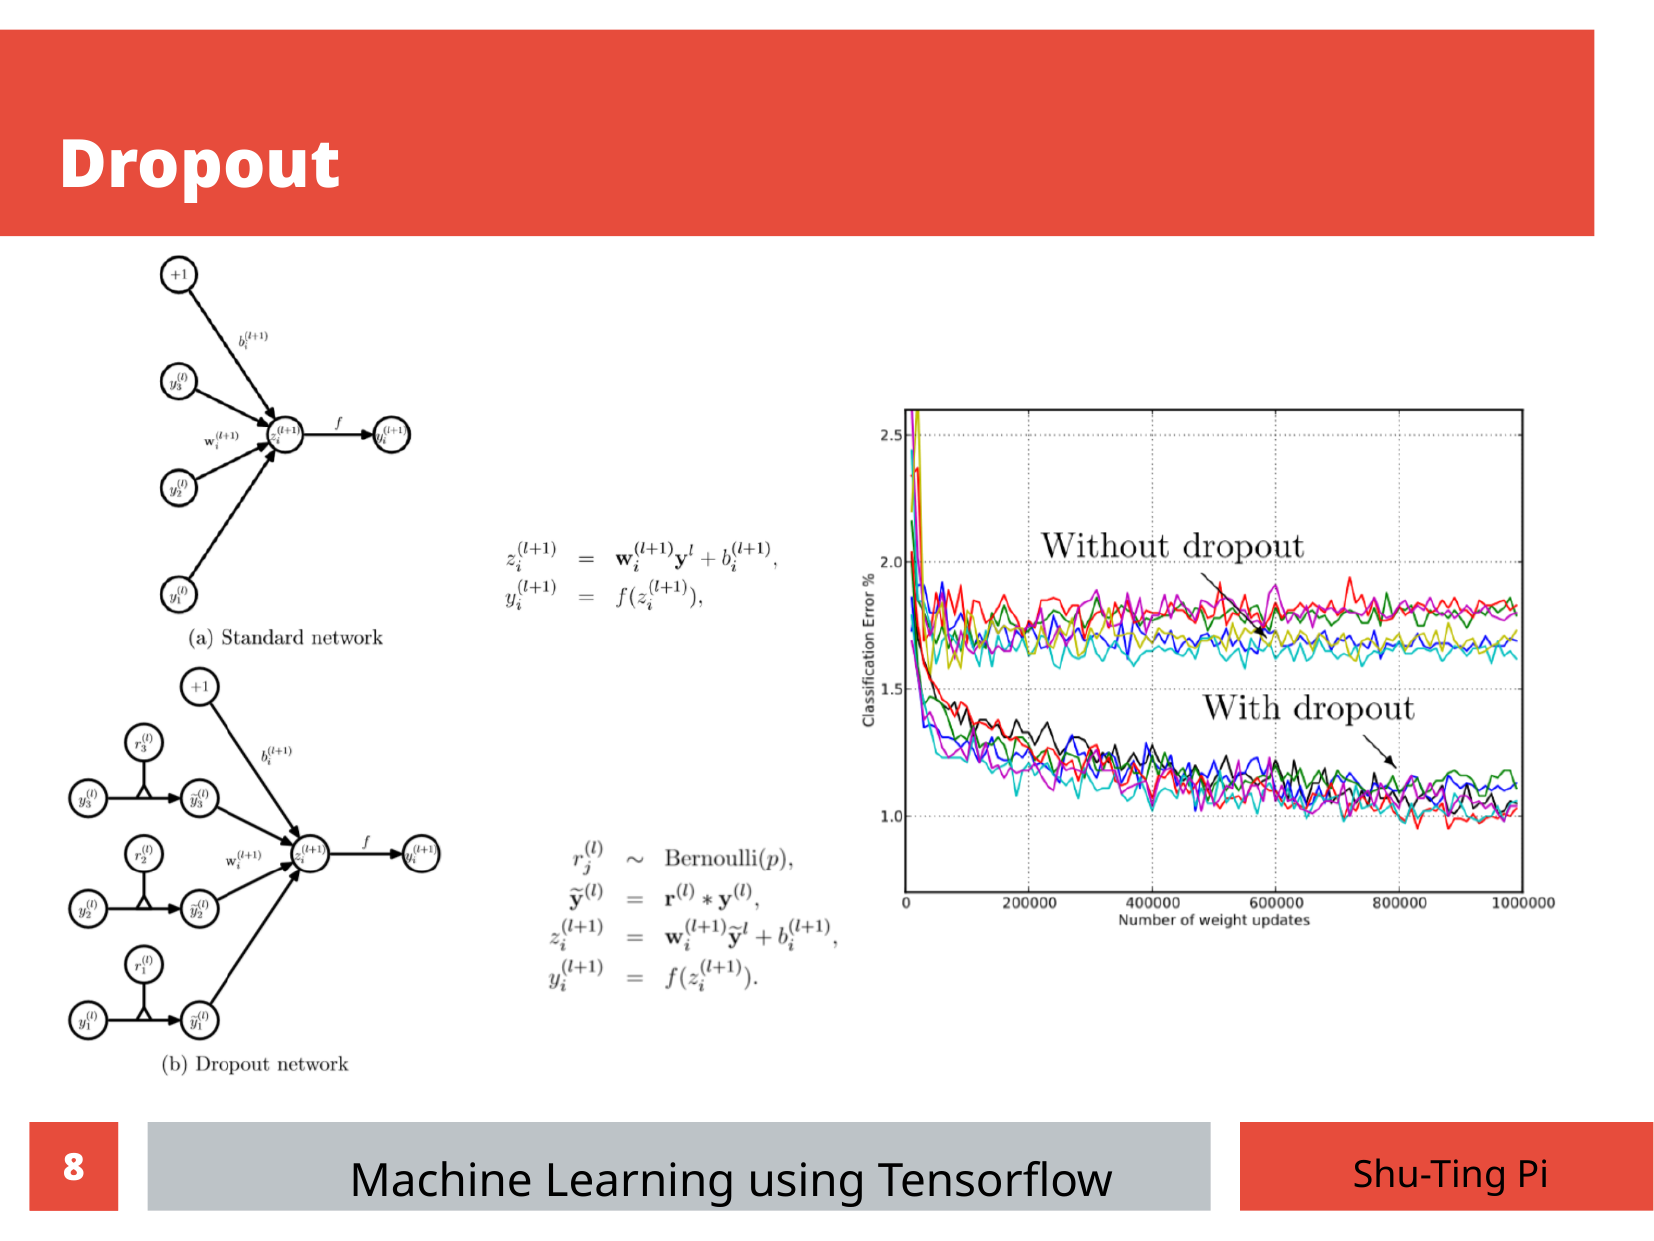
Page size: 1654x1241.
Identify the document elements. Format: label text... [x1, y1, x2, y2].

text_box Machine Learning using Tensorflow [334, 1139, 1220, 1241]
title Dropout [59, 59, 1595, 207]
picture [18, 244, 1565, 1093]
text_box Shu-Ting Pi [1338, 1140, 1573, 1203]
